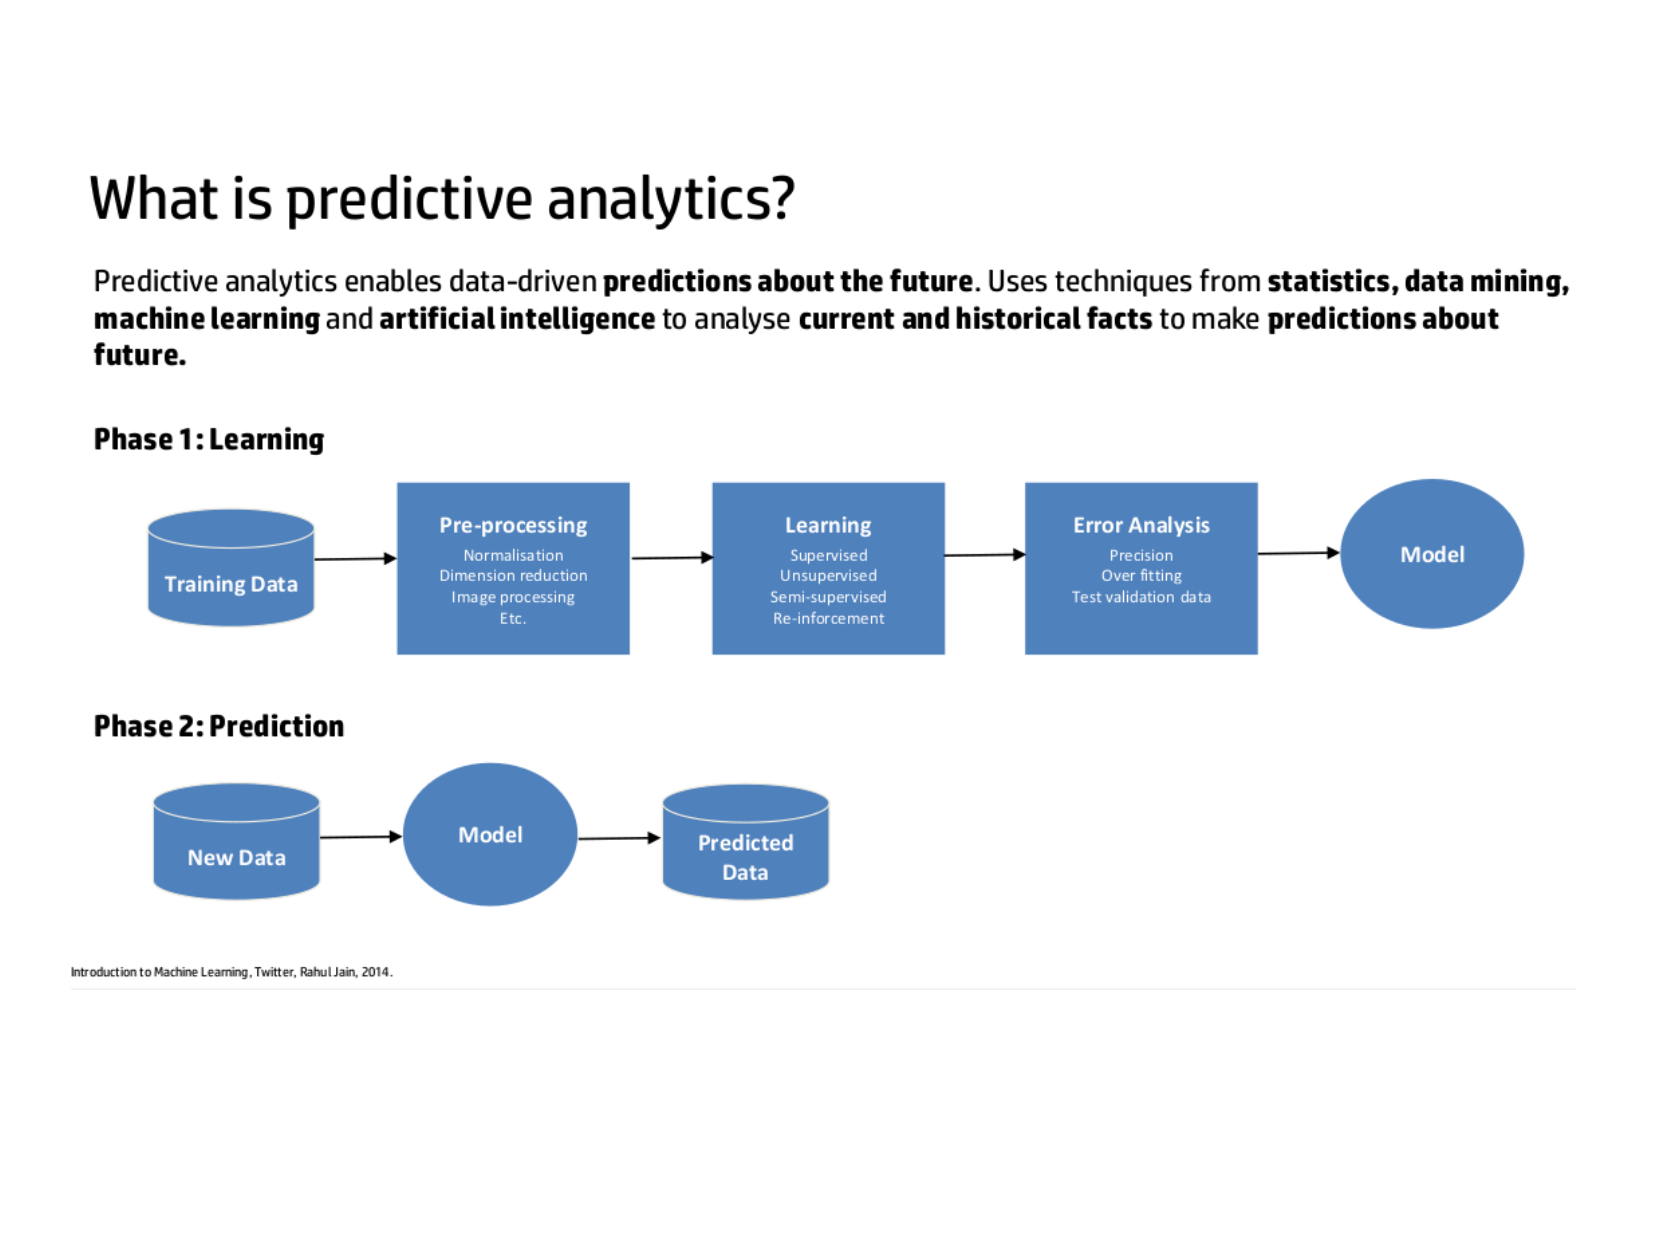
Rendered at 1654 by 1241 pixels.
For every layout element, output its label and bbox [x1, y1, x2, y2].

picture [71, 164, 1576, 991]
